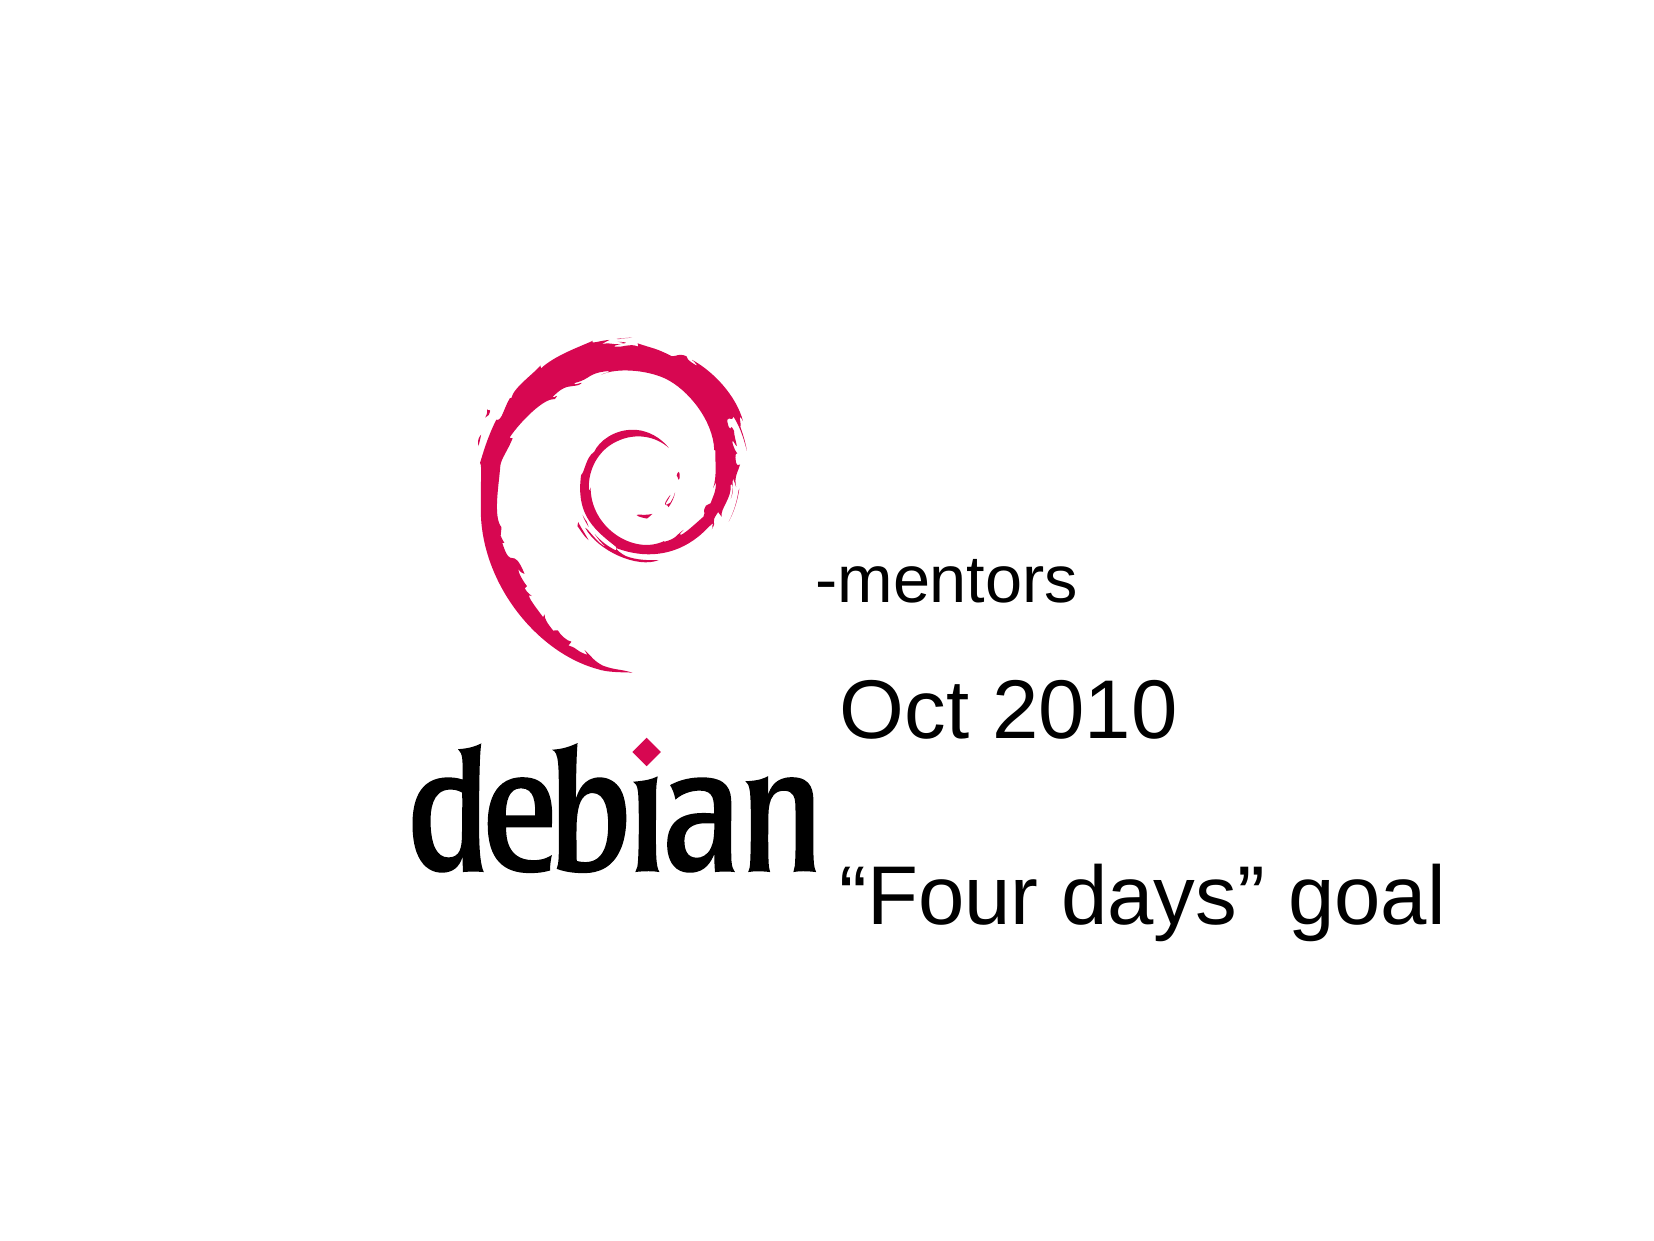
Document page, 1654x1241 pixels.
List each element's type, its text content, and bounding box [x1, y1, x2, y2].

subtitle -mentors [82, 49, 1571, 1109]
text_box Oct 2010 “Four days” goal [825, 655, 1654, 1163]
picture [412, 337, 817, 874]
